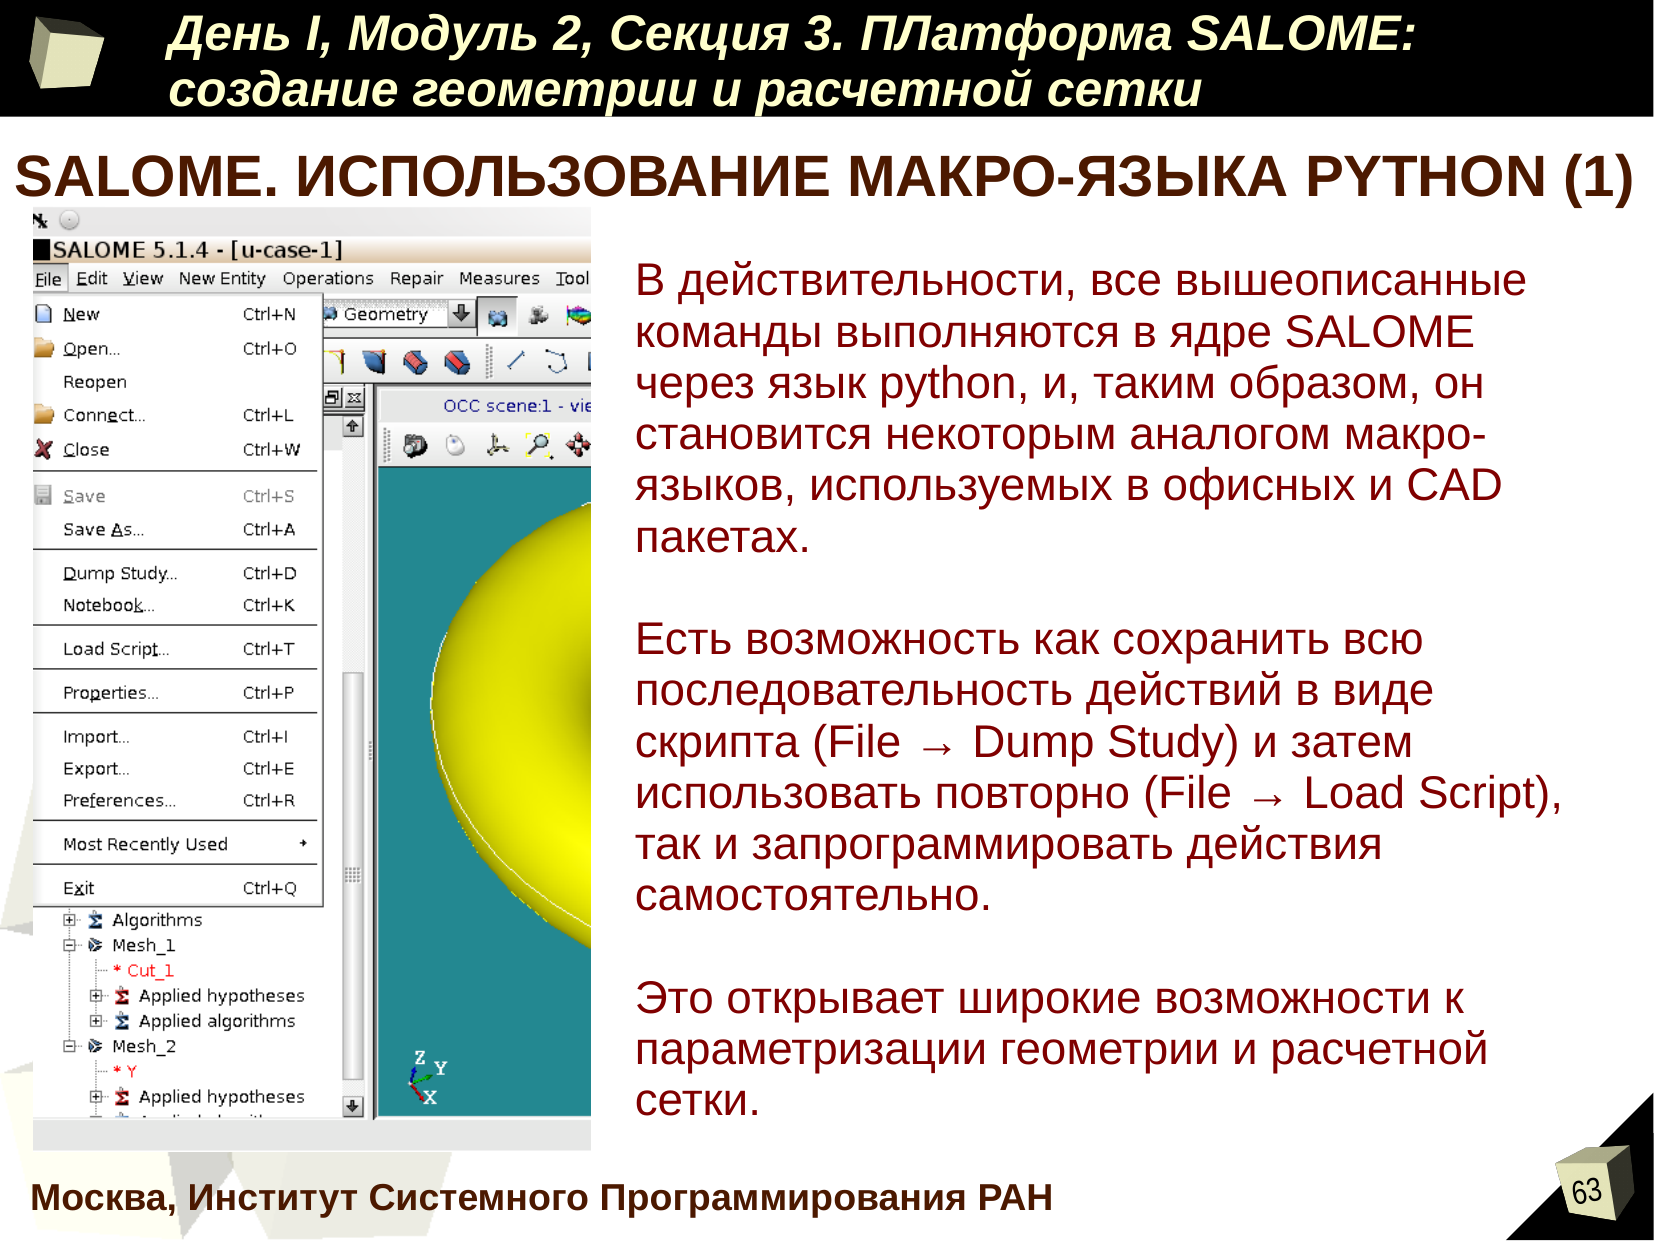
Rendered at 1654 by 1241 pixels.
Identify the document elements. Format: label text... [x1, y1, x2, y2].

picture [0, 206, 591, 1241]
text_box В действительности, все вышеописанные команды выполняются в ядре SALOME через язык python, и, таким образом, он становится некоторым аналогом макро-языков, используемых в офисных и CAD пакетах. Есть возможность как сохранить всю последовательность действий в виде скрипта (File → Dump Study) и затем использовать повторно (File → Load Script), так и запрограммировать действия самостоятельно. Это открывает широкие возможности к параметризации геометрии и расчетной сетки. [620, 246, 1595, 1152]
text_box SALOME. ИСПОЛЬЗОВАНИЕ МАКРО-ЯЗЫКА PYTHON (1) [0, 136, 1654, 217]
picture [464, 1193, 472, 1198]
